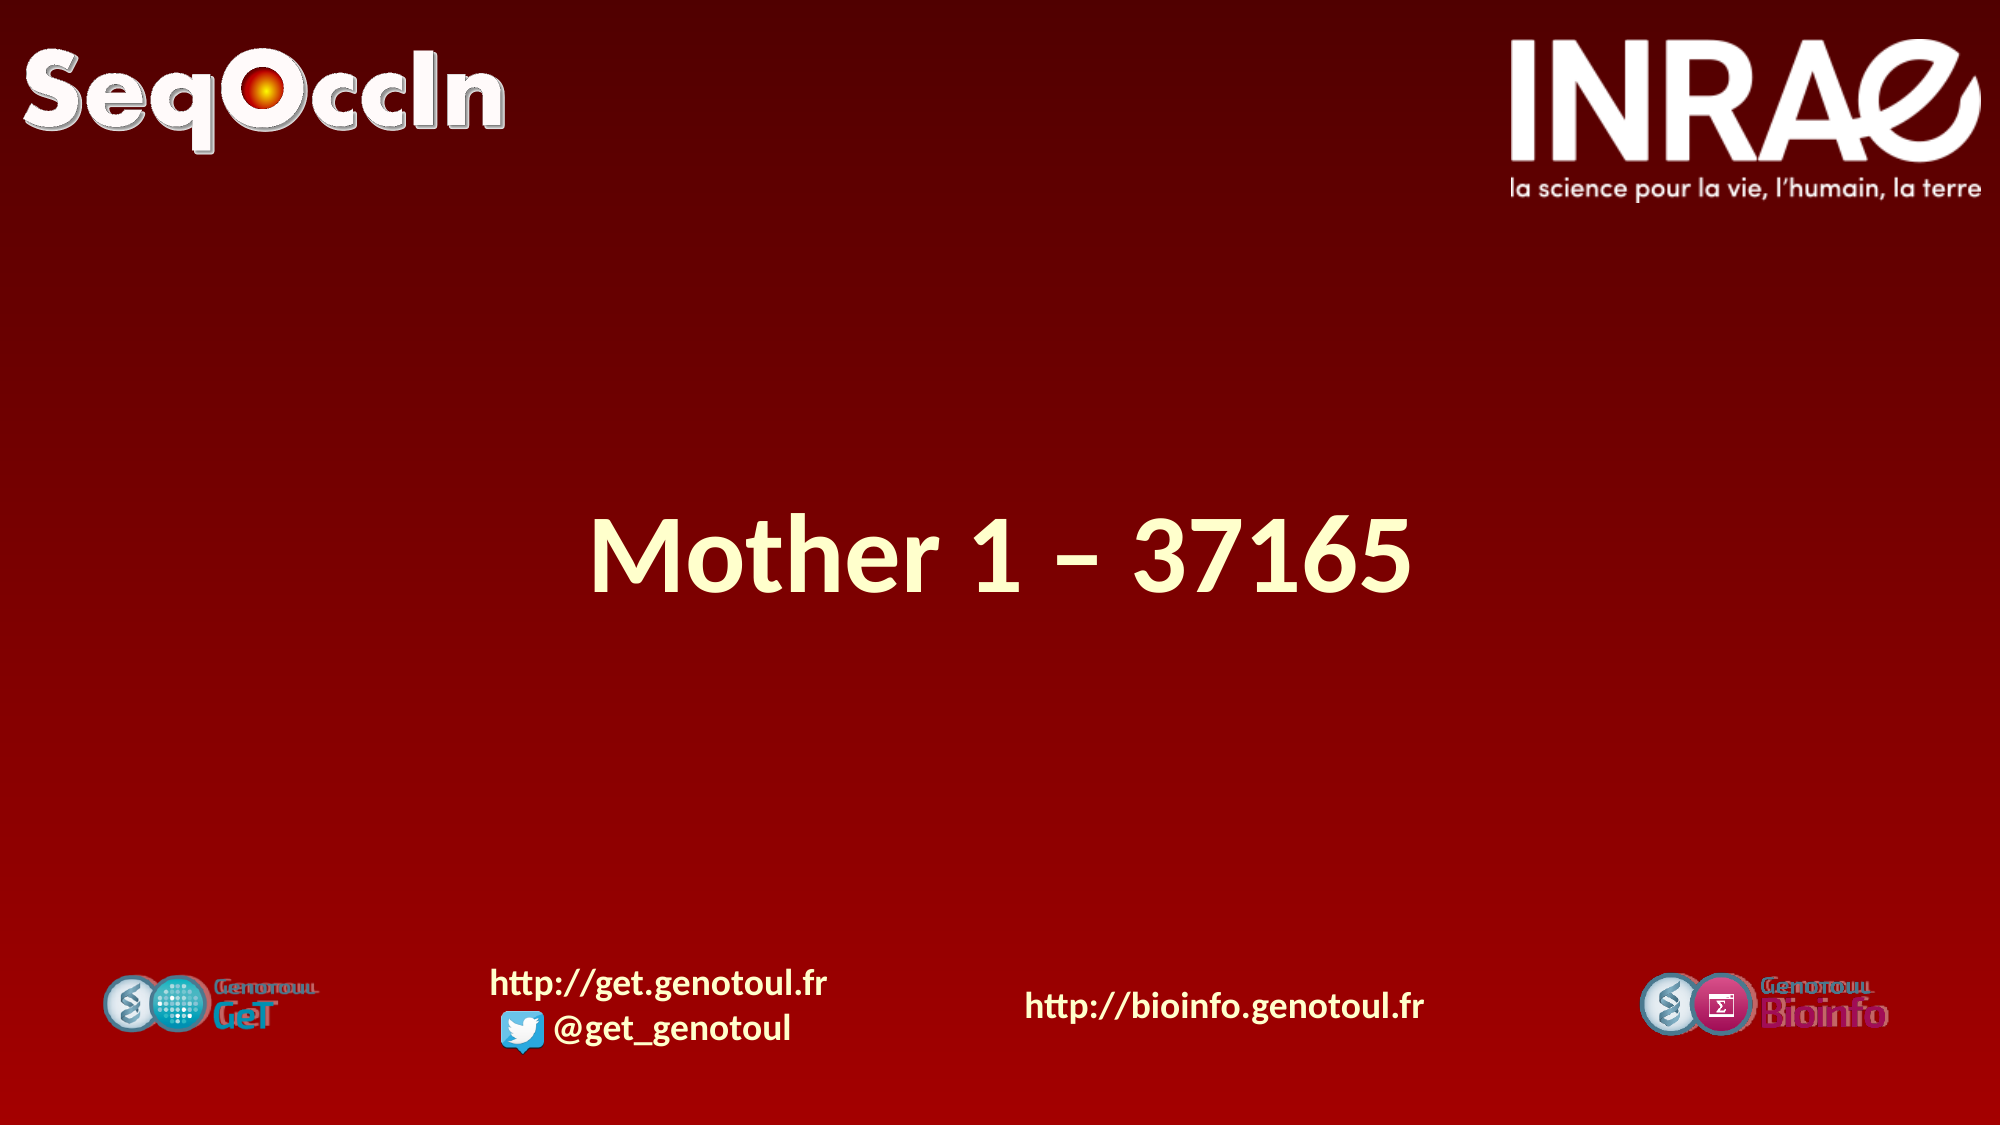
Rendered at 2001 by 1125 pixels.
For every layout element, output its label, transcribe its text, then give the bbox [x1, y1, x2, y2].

picture [1511, 39, 1981, 203]
picture [1631, 964, 1894, 1044]
title [262, 349, 1763, 742]
picture [3, 25, 523, 166]
text_box Mother 1 – 37165 [557, 410, 1446, 715]
picture [501, 1011, 544, 1055]
picture [95, 967, 321, 1040]
